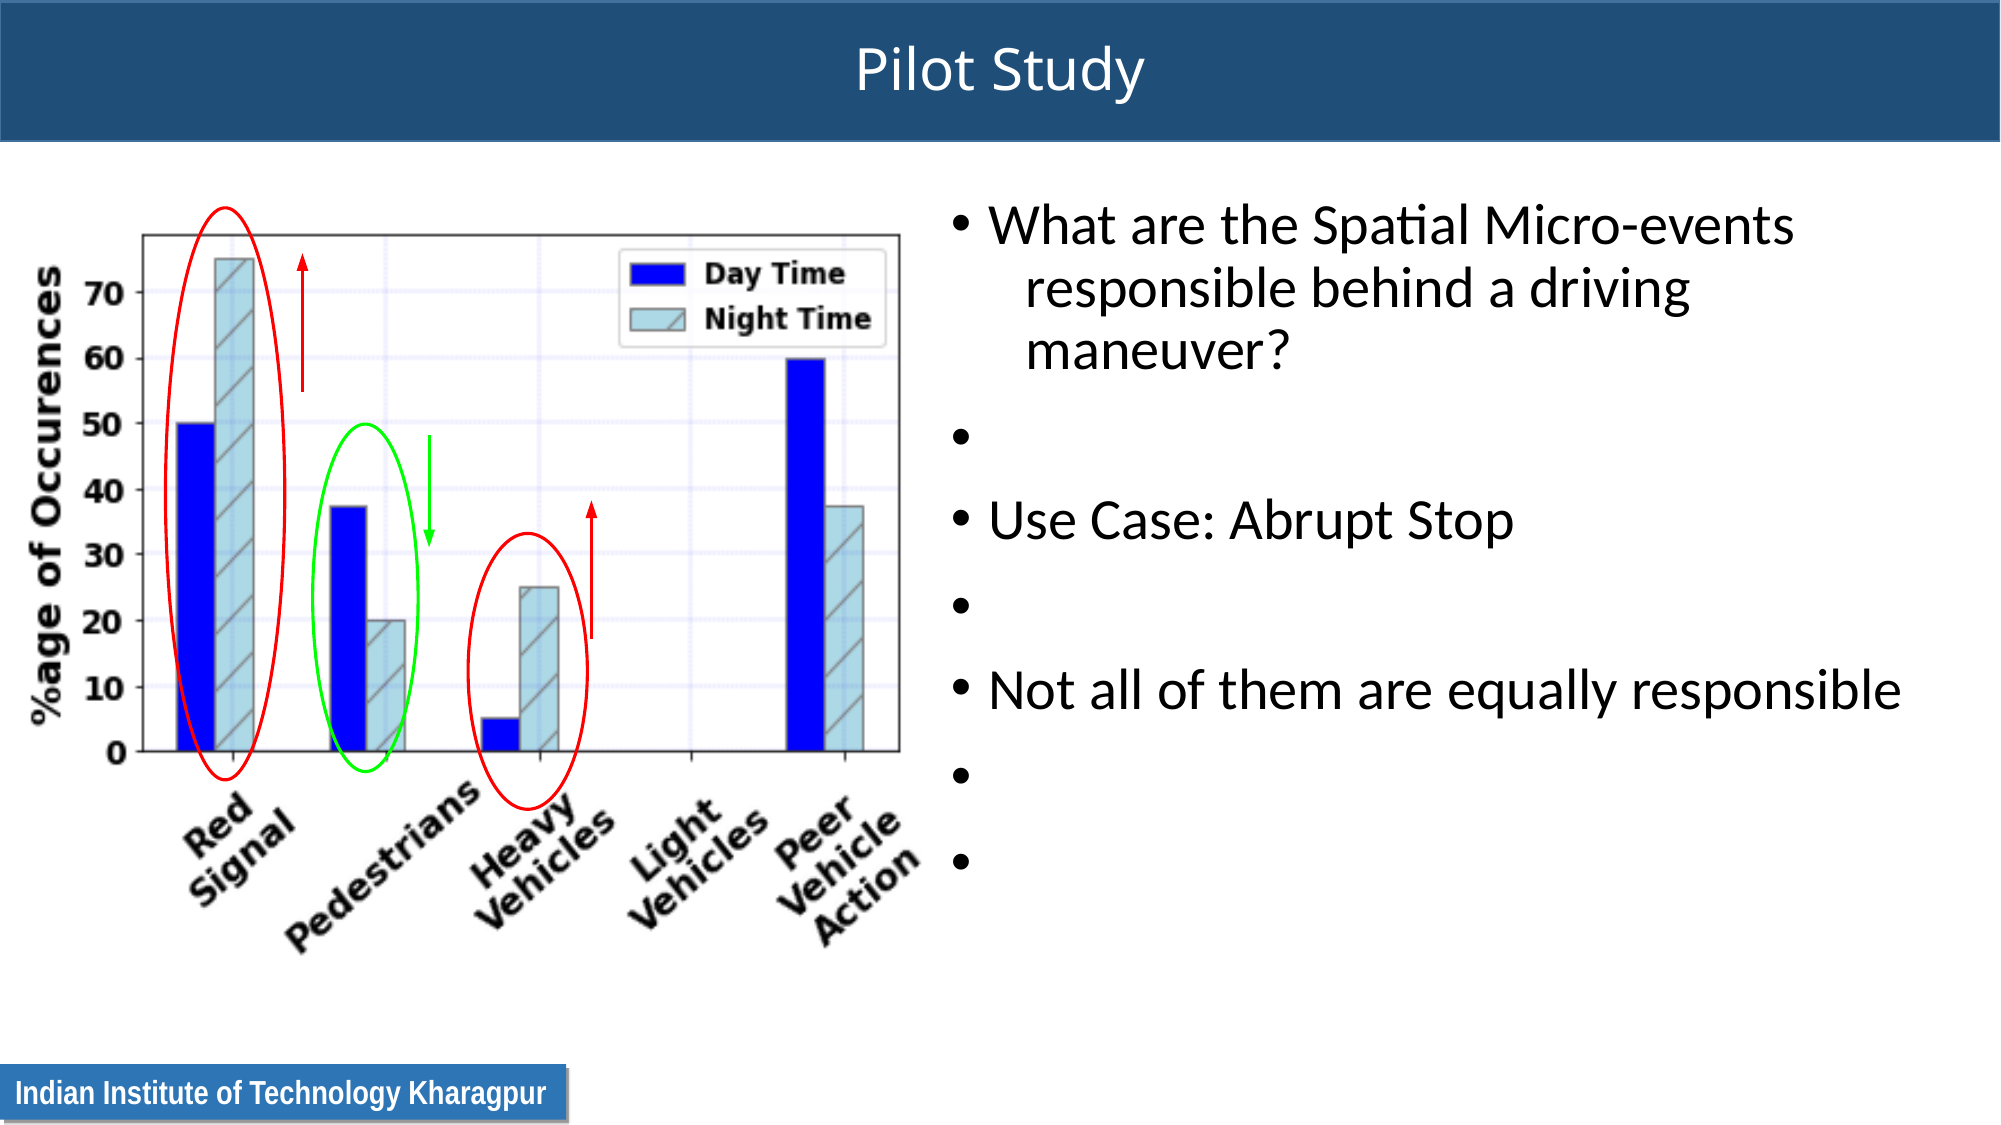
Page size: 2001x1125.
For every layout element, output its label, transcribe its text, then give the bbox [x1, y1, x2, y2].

list What are the Spatial Micro-events responsible behind a driving maneuver? Use Case: Abrupt Stop Not all of them are equally responsible [935, 186, 1974, 1065]
picture [16, 218, 953, 977]
title Pilot Study [0, 1, 2000, 141]
picture [168, 218, 283, 778]
